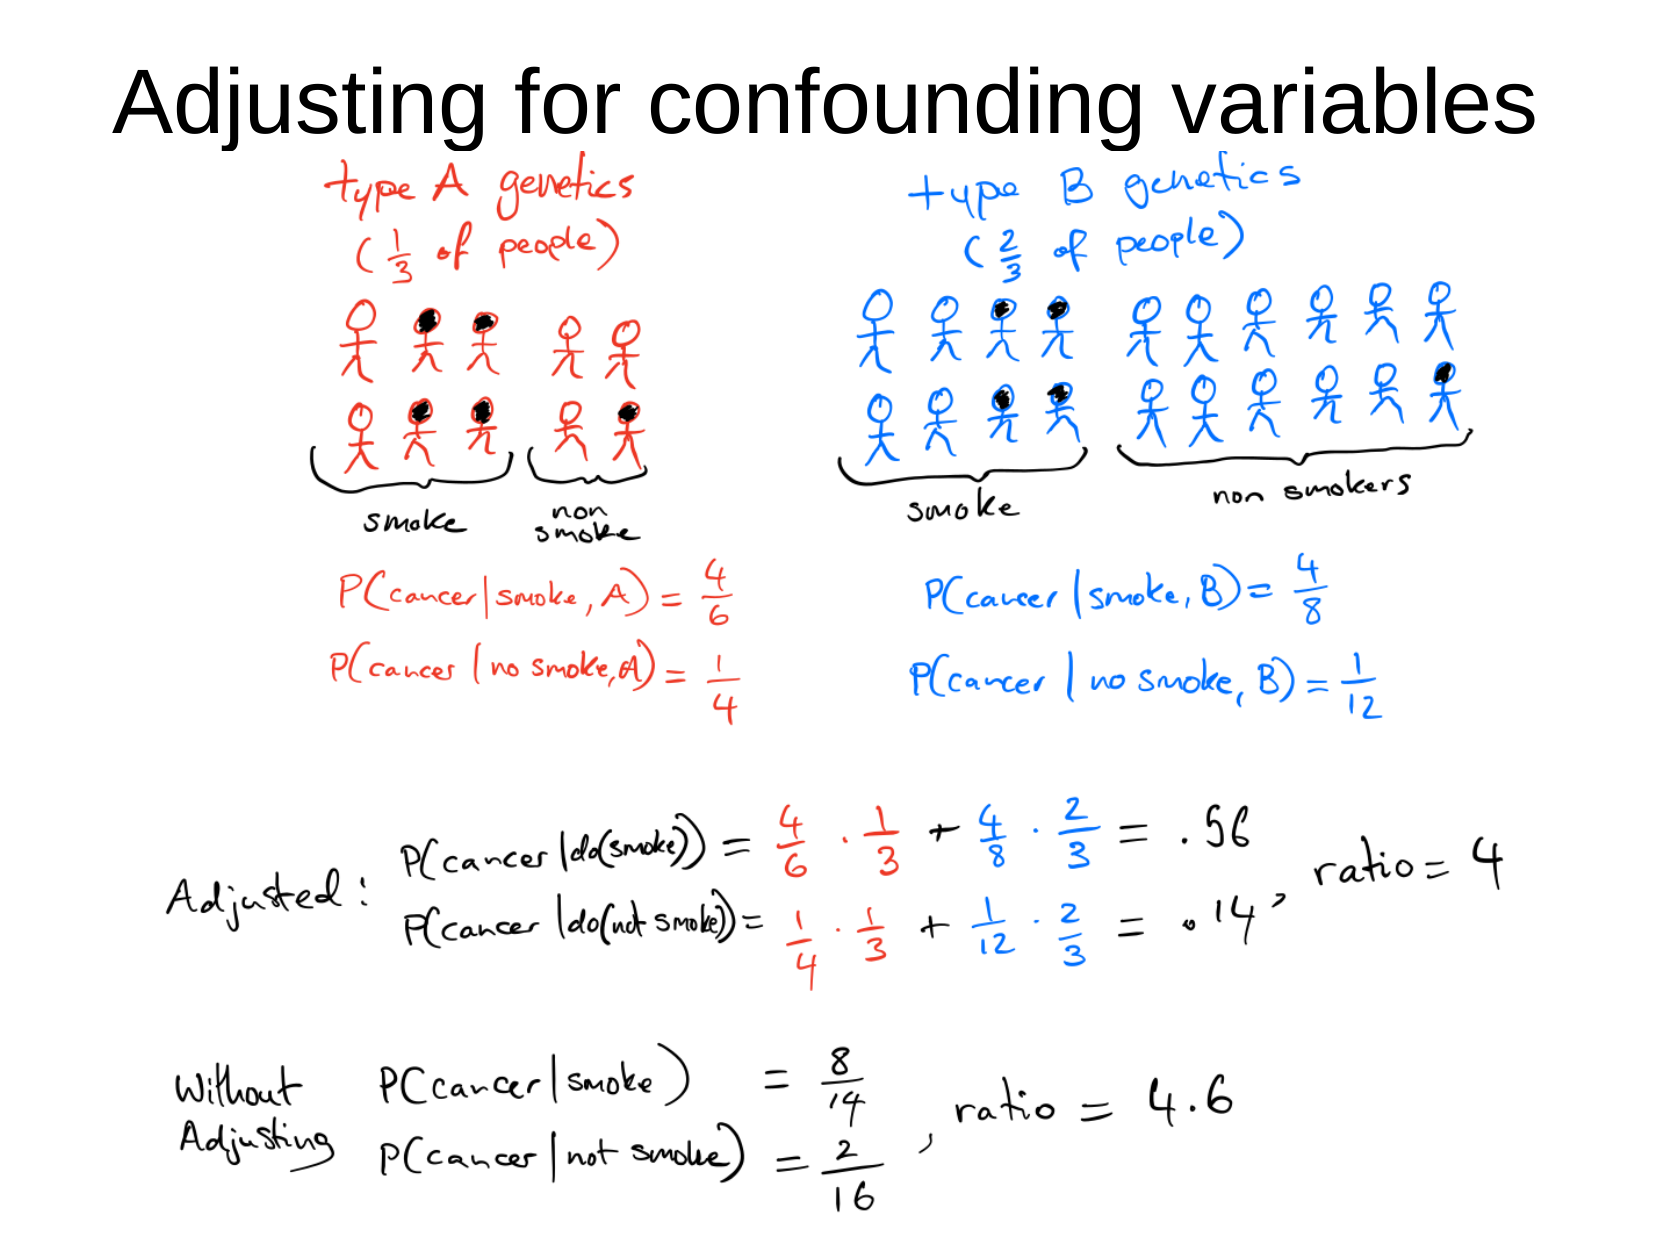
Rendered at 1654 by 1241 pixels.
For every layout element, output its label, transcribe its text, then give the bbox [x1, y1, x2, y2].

picture [94, 151, 1548, 1229]
title Adjusting for confounding variables [82, 11, 1571, 296]
